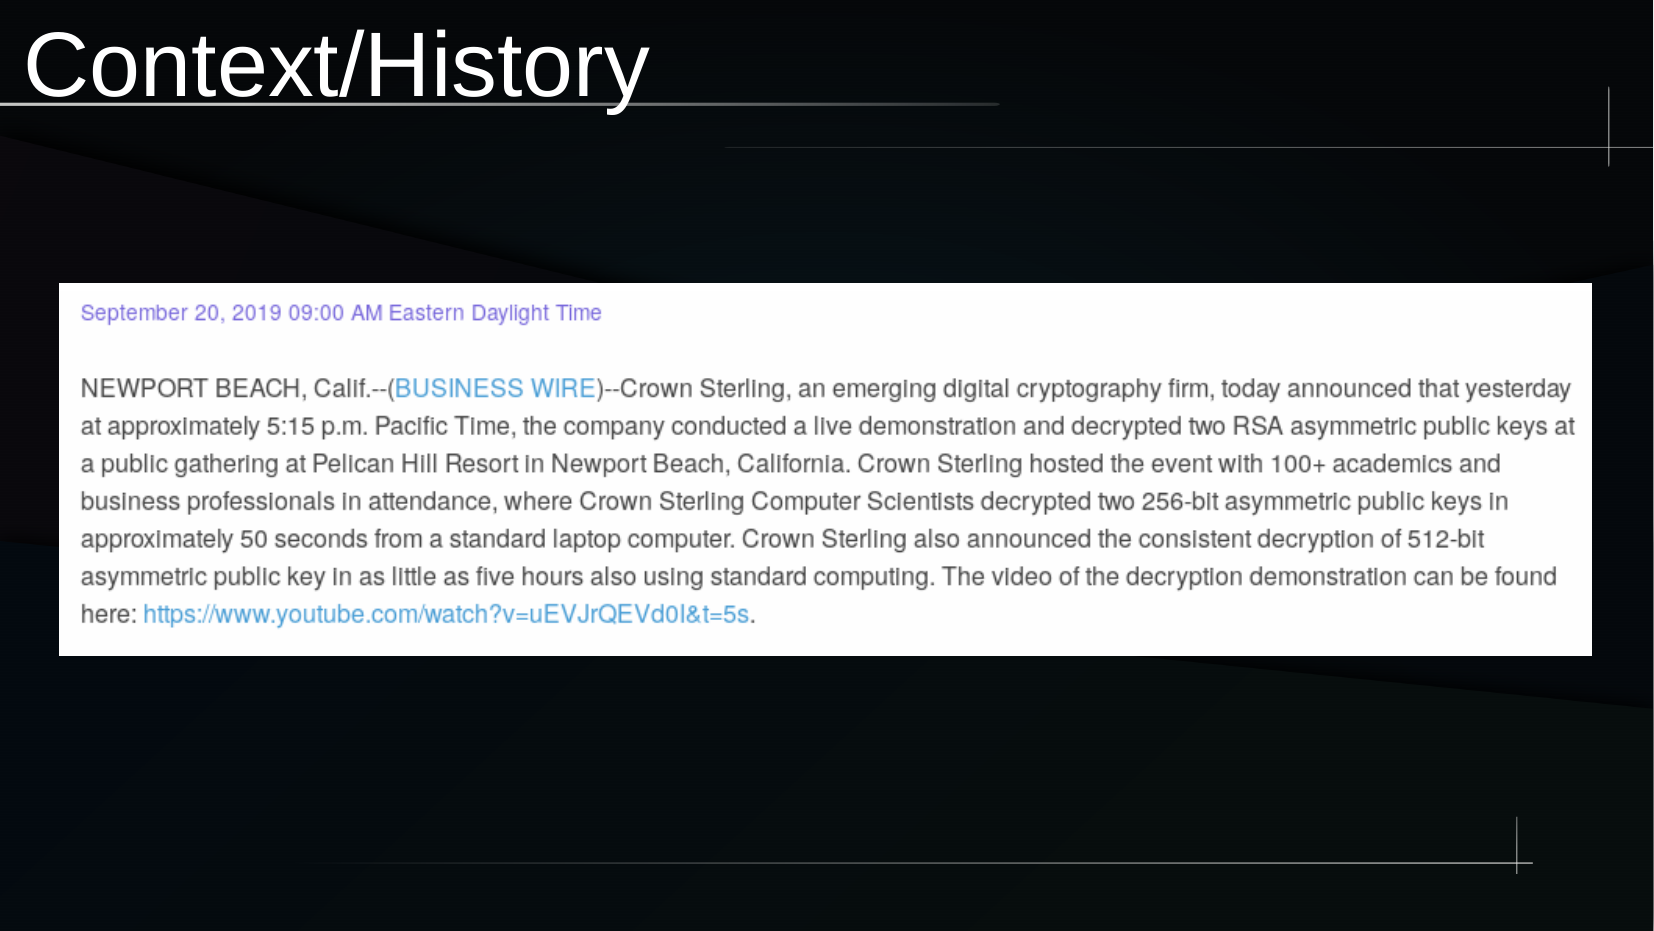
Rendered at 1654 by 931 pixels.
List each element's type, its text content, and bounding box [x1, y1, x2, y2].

title Context/History [23, 11, 1589, 119]
picture [0, 0, 1654, 931]
